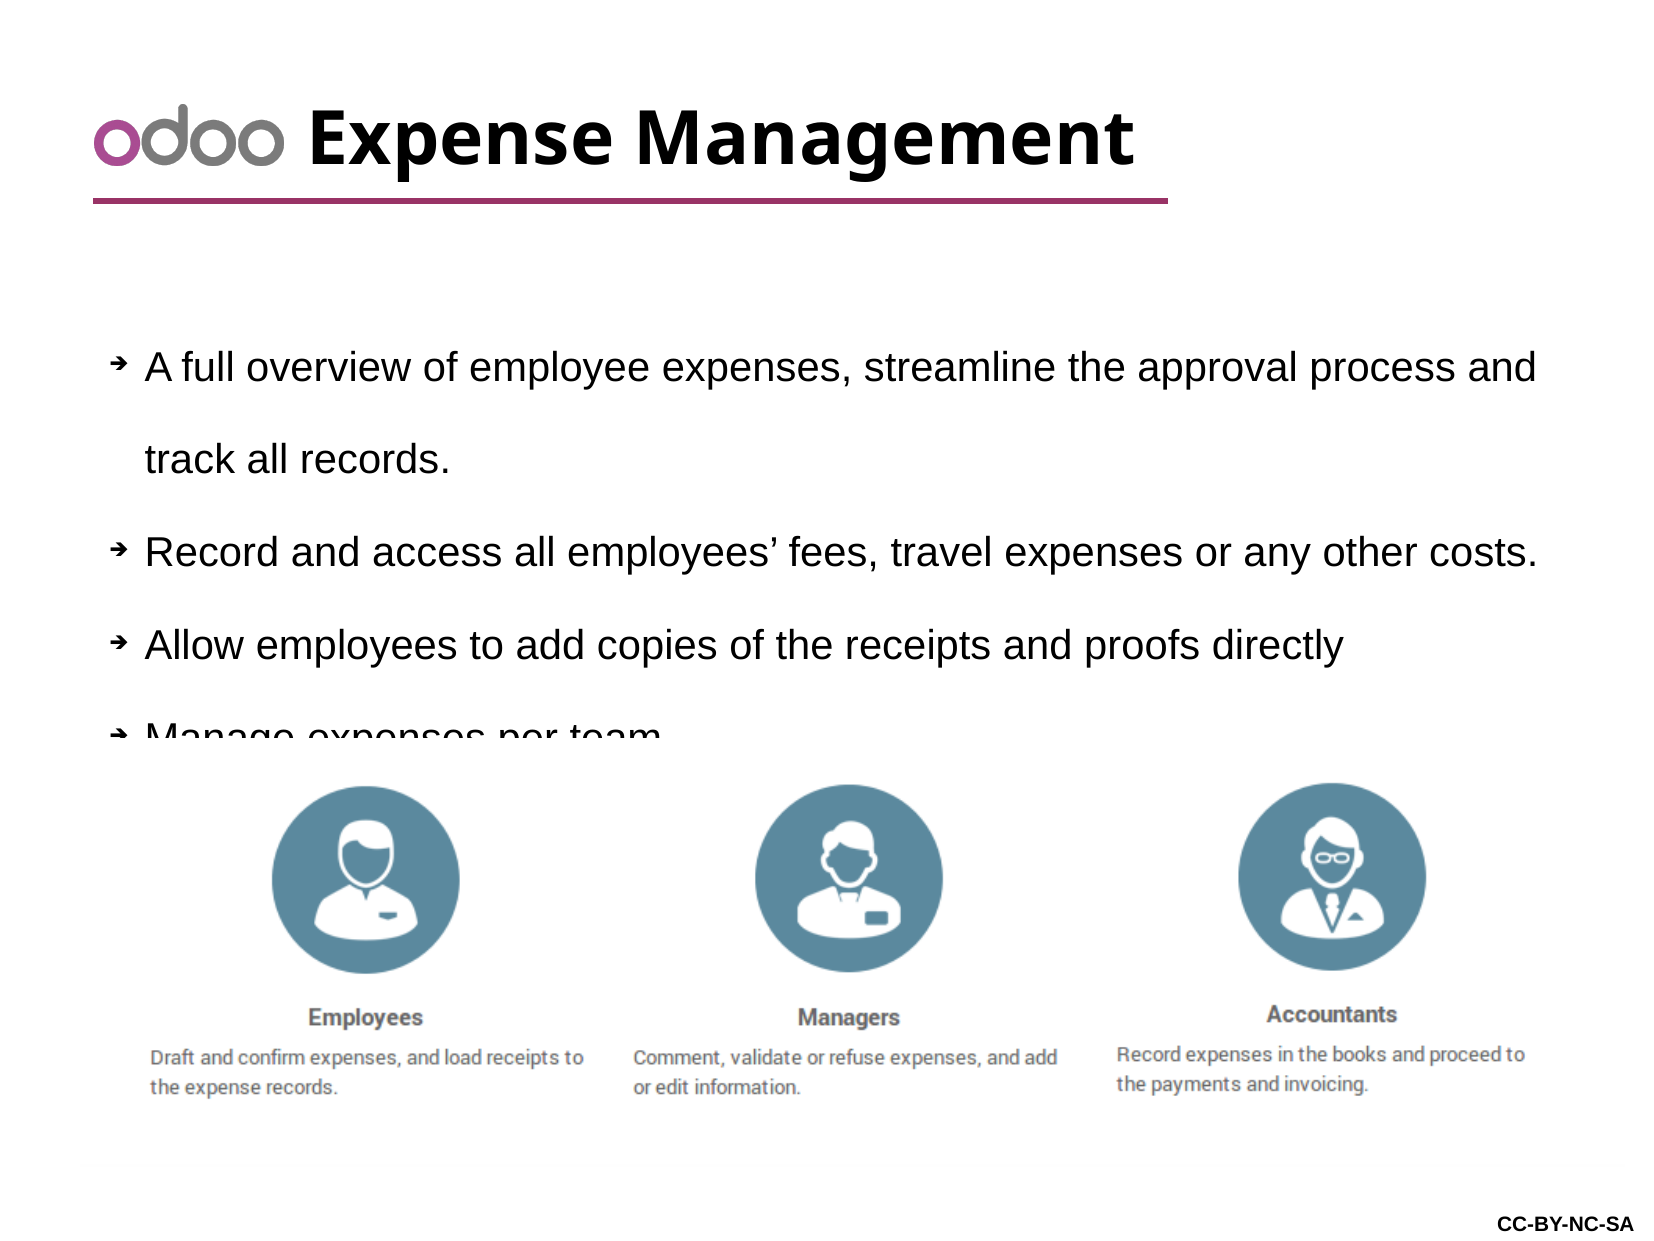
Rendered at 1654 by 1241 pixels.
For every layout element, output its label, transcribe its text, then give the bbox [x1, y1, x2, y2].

text_box A full overview of employee expenses, streamline the approval process and track all records. Record and access all employees’ fees, travel expenses or any other costs. Allow employees to add copies of the receipts and proofs directly Manage expenses per team [94, 289, 1583, 723]
picture [80, 738, 1625, 1171]
picture [94, 104, 284, 166]
title Expense Management [306, 31, 1570, 239]
text_box CC-BY-NC-SA [1482, 1204, 1654, 1241]
